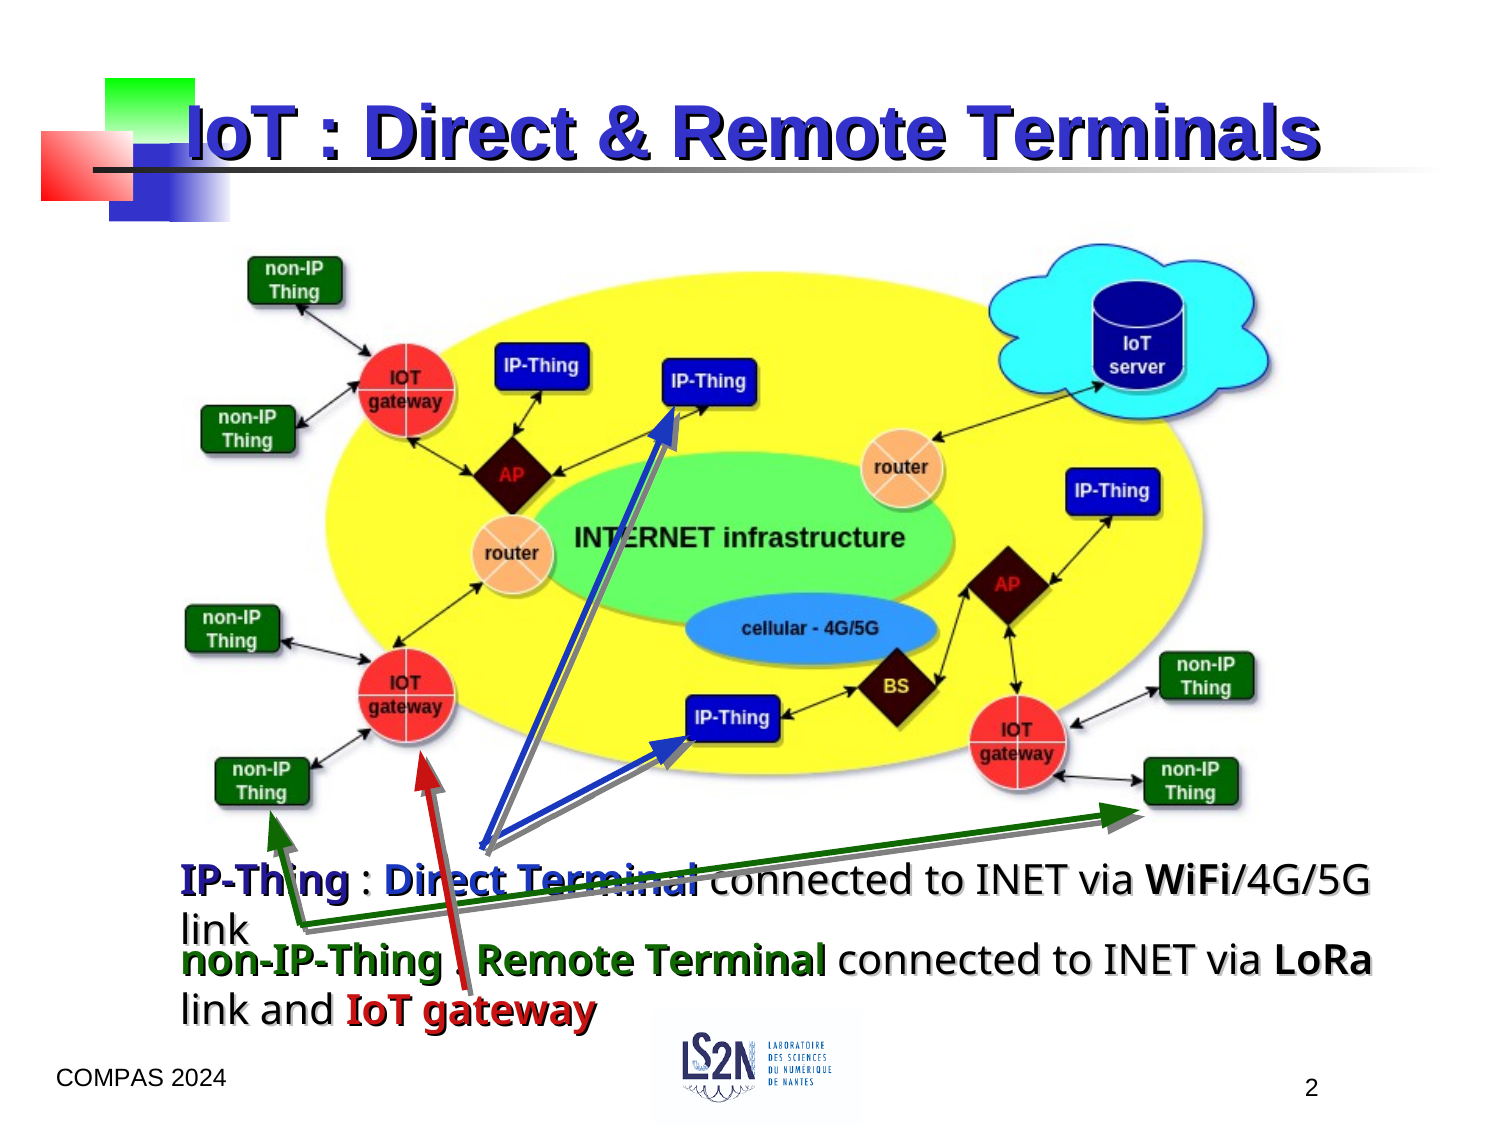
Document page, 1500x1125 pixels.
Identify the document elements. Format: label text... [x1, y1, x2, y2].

picture [546, 696, 553, 711]
picture [573, 634, 580, 649]
text_box non-IP-Thing : Remote Terminal connected to INET via LoRa link and IoT gateway [165, 925, 1396, 1041]
picture [651, 1041, 862, 1125]
text_box IP-Thing : Direct Terminal connected to INET via WiFi/4G/5G link [165, 845, 293, 911]
text_box IP-Thing : Direct Terminal connected to INET via WiFi/4G/5G link [491, 845, 1441, 911]
title IoT : Direct & Remote Terminals [111, 74, 1396, 180]
picture [182, 222, 1297, 823]
picture [531, 757, 656, 823]
picture [536, 719, 543, 734]
text_box IP-Thing : Direct Terminal connected to INET via WiFi/4G/5G link [290, 845, 445, 911]
picture [556, 673, 563, 688]
picture [499, 804, 506, 819]
text_box IP-Thing : Direct Terminal connected to INET via WiFi/4G/5G link [446, 845, 855, 900]
